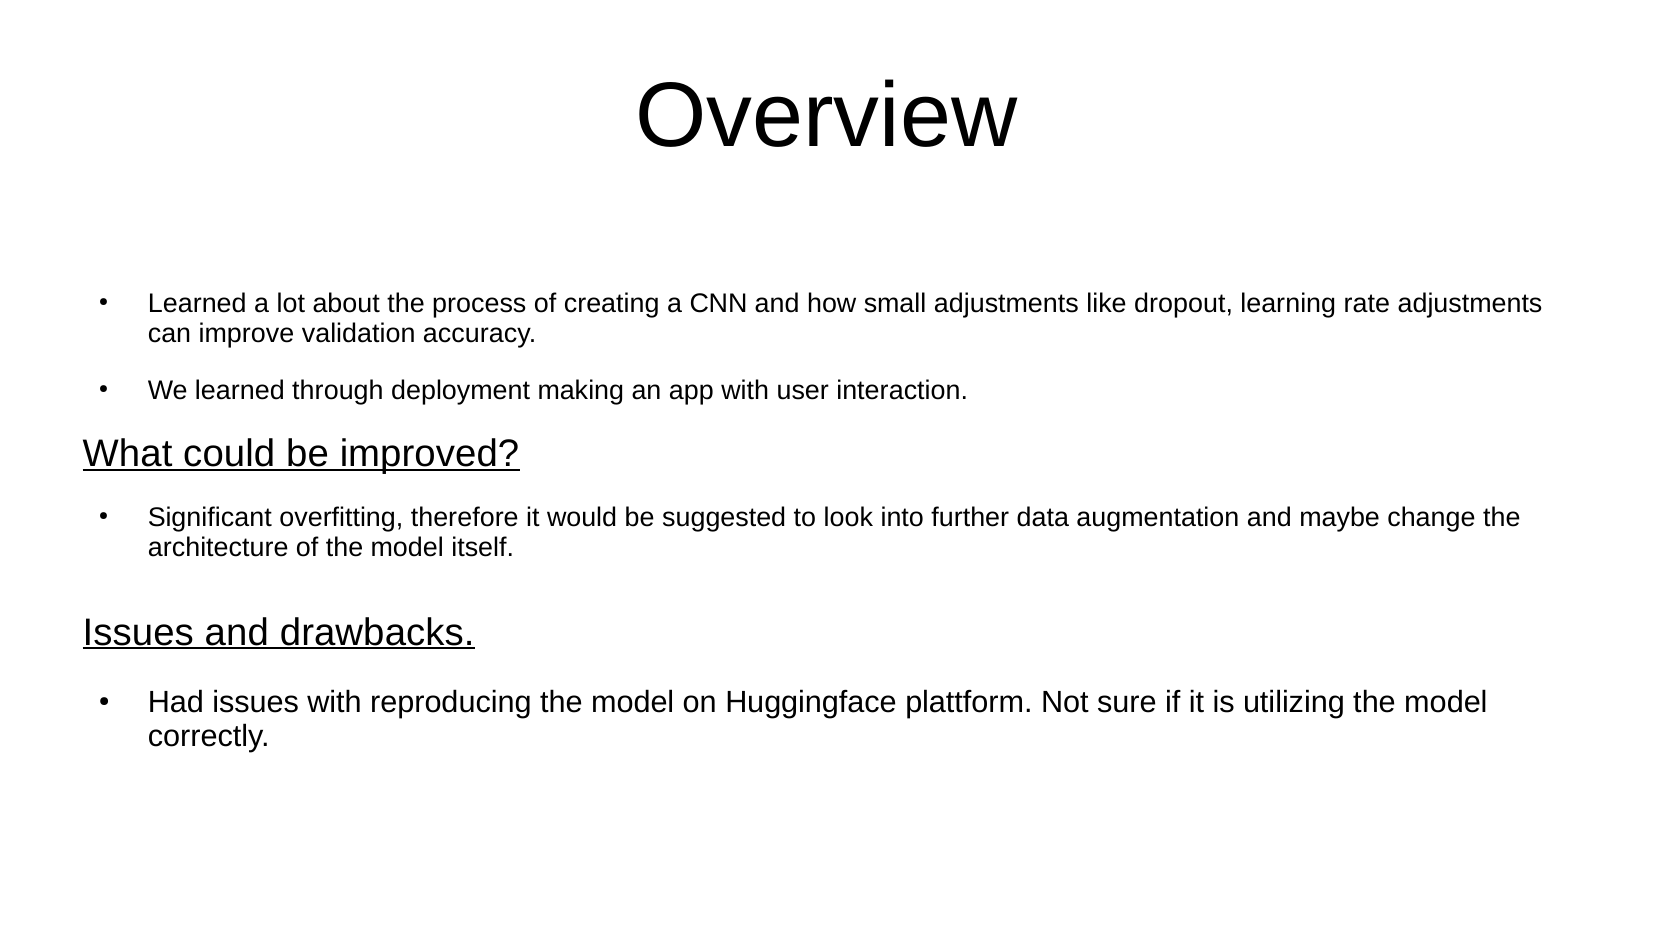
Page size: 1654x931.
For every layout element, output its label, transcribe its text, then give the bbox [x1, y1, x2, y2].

list What did we learn? Learned a lot about the process of creating a CNN and how small adjustments like dropout, learning rate adjustments can improve validation accuracy. We learned through deployment making an app with user interaction. What could be improved? Significant overfitting, therefore it would be suggested to look into further data augmentation and maybe change the architecture of the model itself. Issues and drawbacks. Had issues with reproducing the model on Huggingface plattform. Not sure if it is utilizing the model correctly. [82, 217, 1571, 758]
title Overview [82, 37, 1571, 193]
